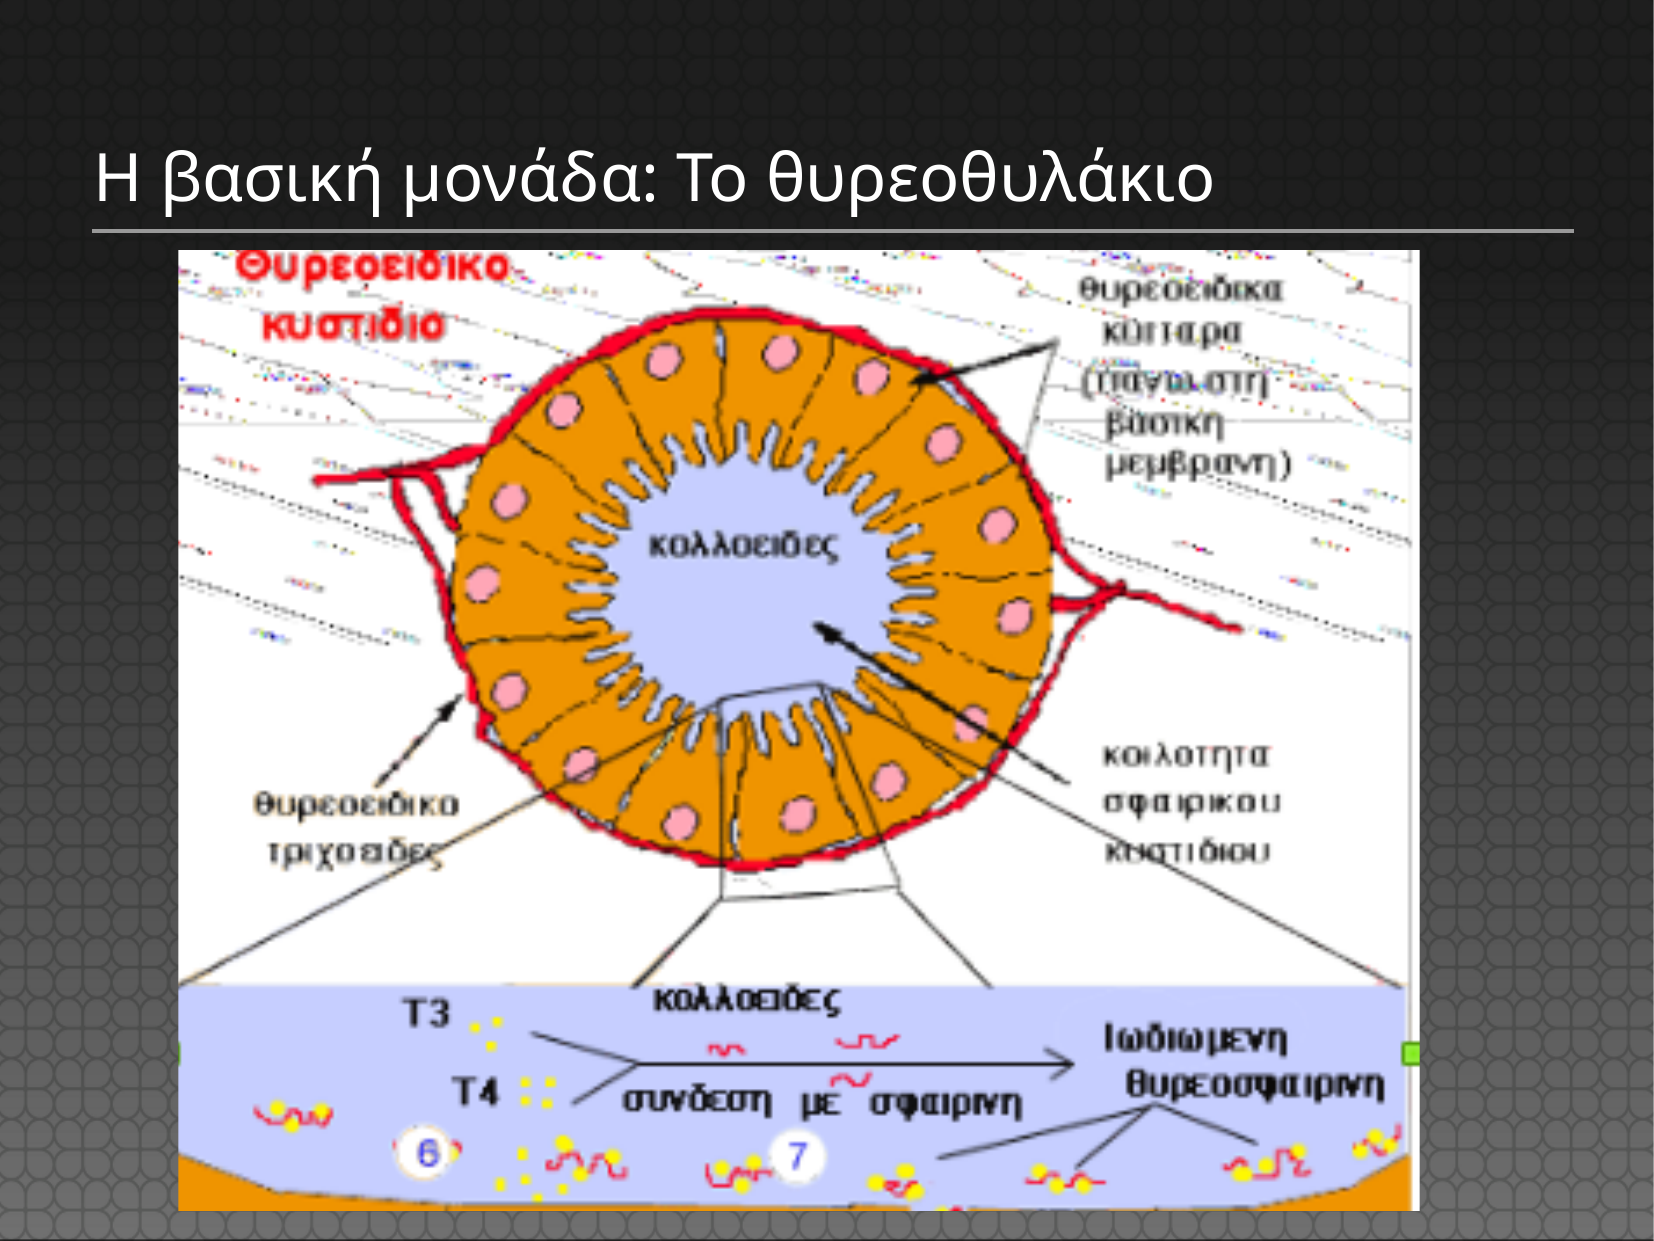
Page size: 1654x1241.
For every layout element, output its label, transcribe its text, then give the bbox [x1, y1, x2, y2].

picture [0, 0, 1654, 1241]
title Η βασική μονάδα: Το θυρεοθυλάκιο [93, 100, 1424, 251]
